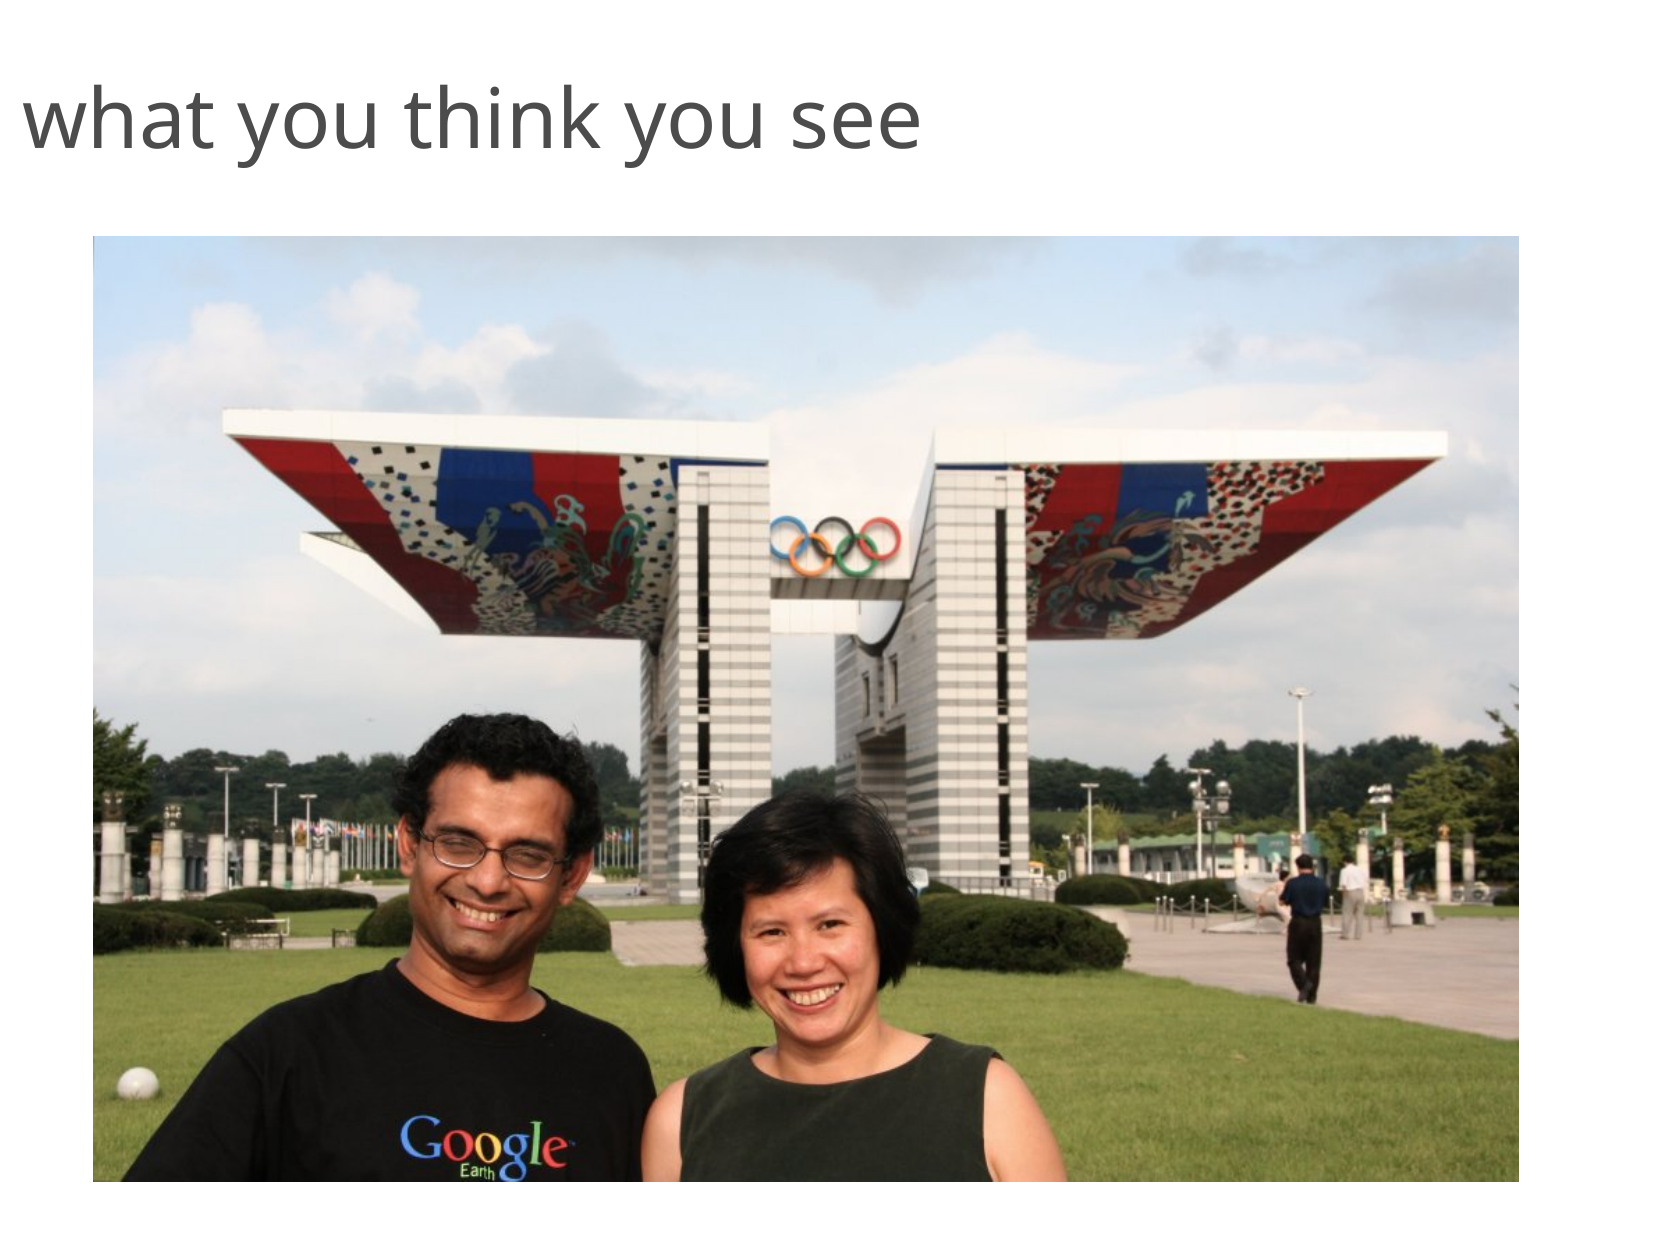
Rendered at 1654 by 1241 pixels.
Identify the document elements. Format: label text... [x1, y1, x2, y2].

title what you think you see [22, 19, 1654, 213]
picture [93, 236, 1519, 1182]
